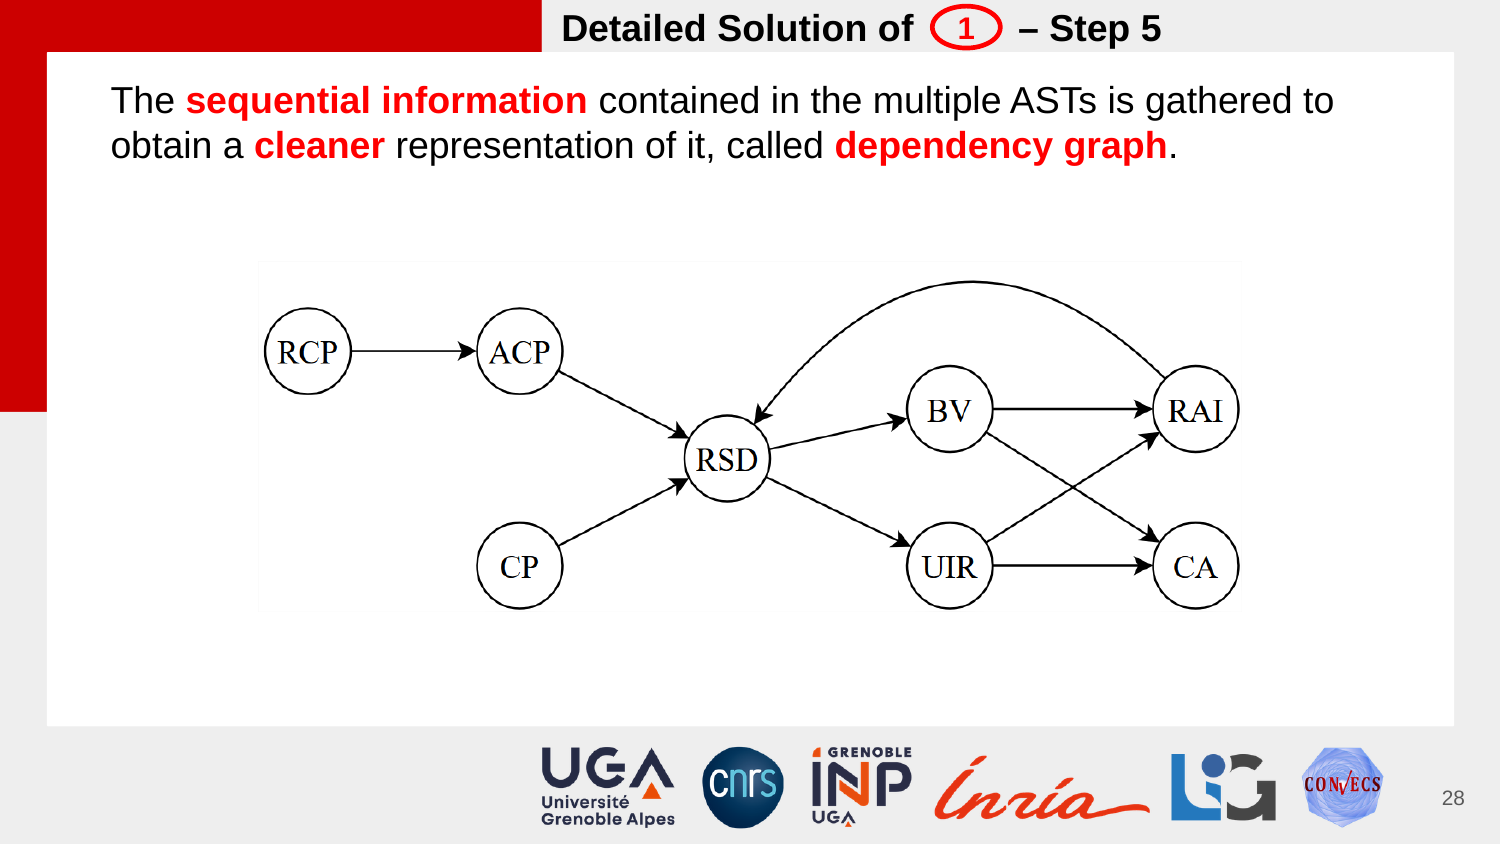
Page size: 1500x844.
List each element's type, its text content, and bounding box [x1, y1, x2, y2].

slide_number <numéro> [1389, 764, 1480, 830]
text_box The sequential information contained in the multiple ASTs is gathered to obtain a cleaner representation of it, called dependency graph. [95, 72, 1405, 231]
text_box Detailed Solution of – Step 5 [546, 0, 1441, 55]
picture [0, 0, 1500, 844]
text_box 1 [932, 6, 1001, 49]
